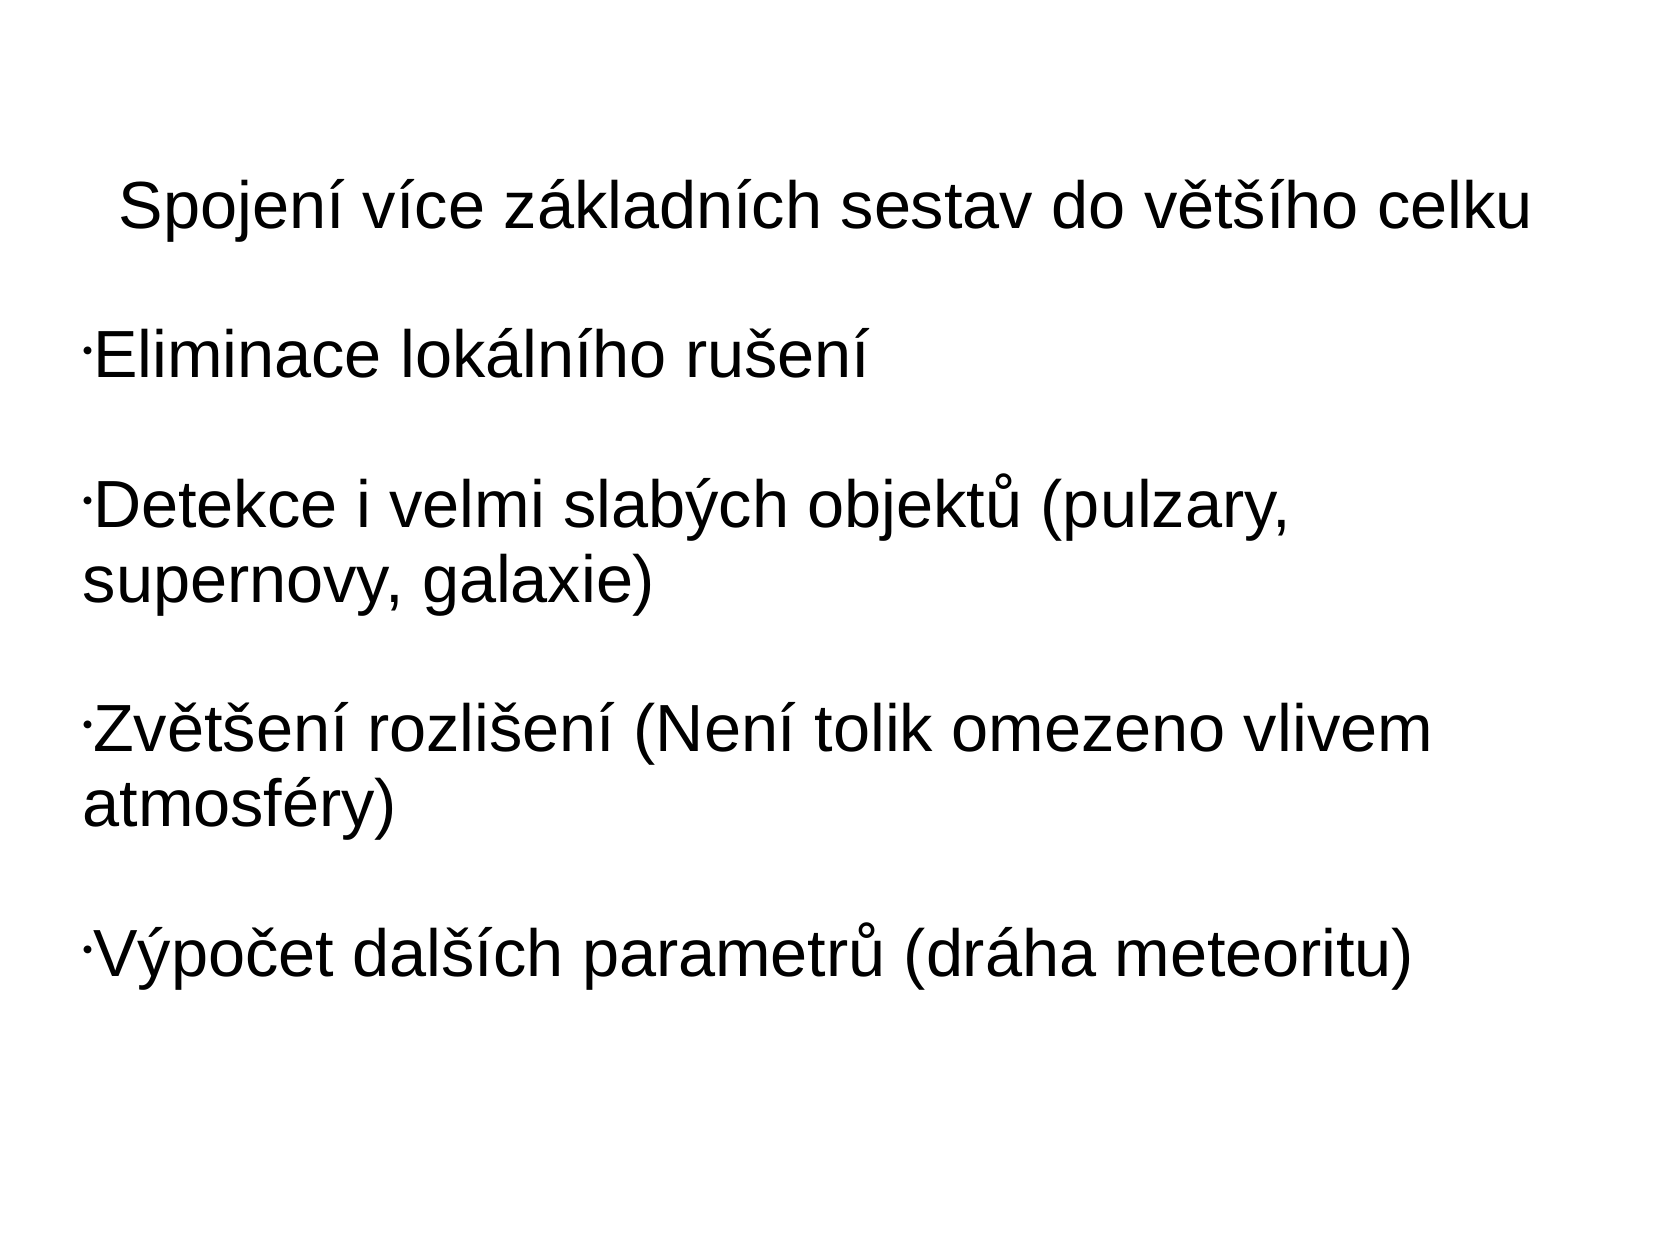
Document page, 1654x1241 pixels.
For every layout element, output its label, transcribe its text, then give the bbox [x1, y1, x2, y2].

subtitle Spojení více základních sestav do většího celku Eliminace lokálního rušení Detekce i velmi slabých objektů (pulzary, supernovy, galaxie) Zvětšení rozlišení (Není tolik omezeno vlivem atmosféry) Výpočet dalších parametrů (dráha meteoritu) [82, 49, 1571, 1109]
